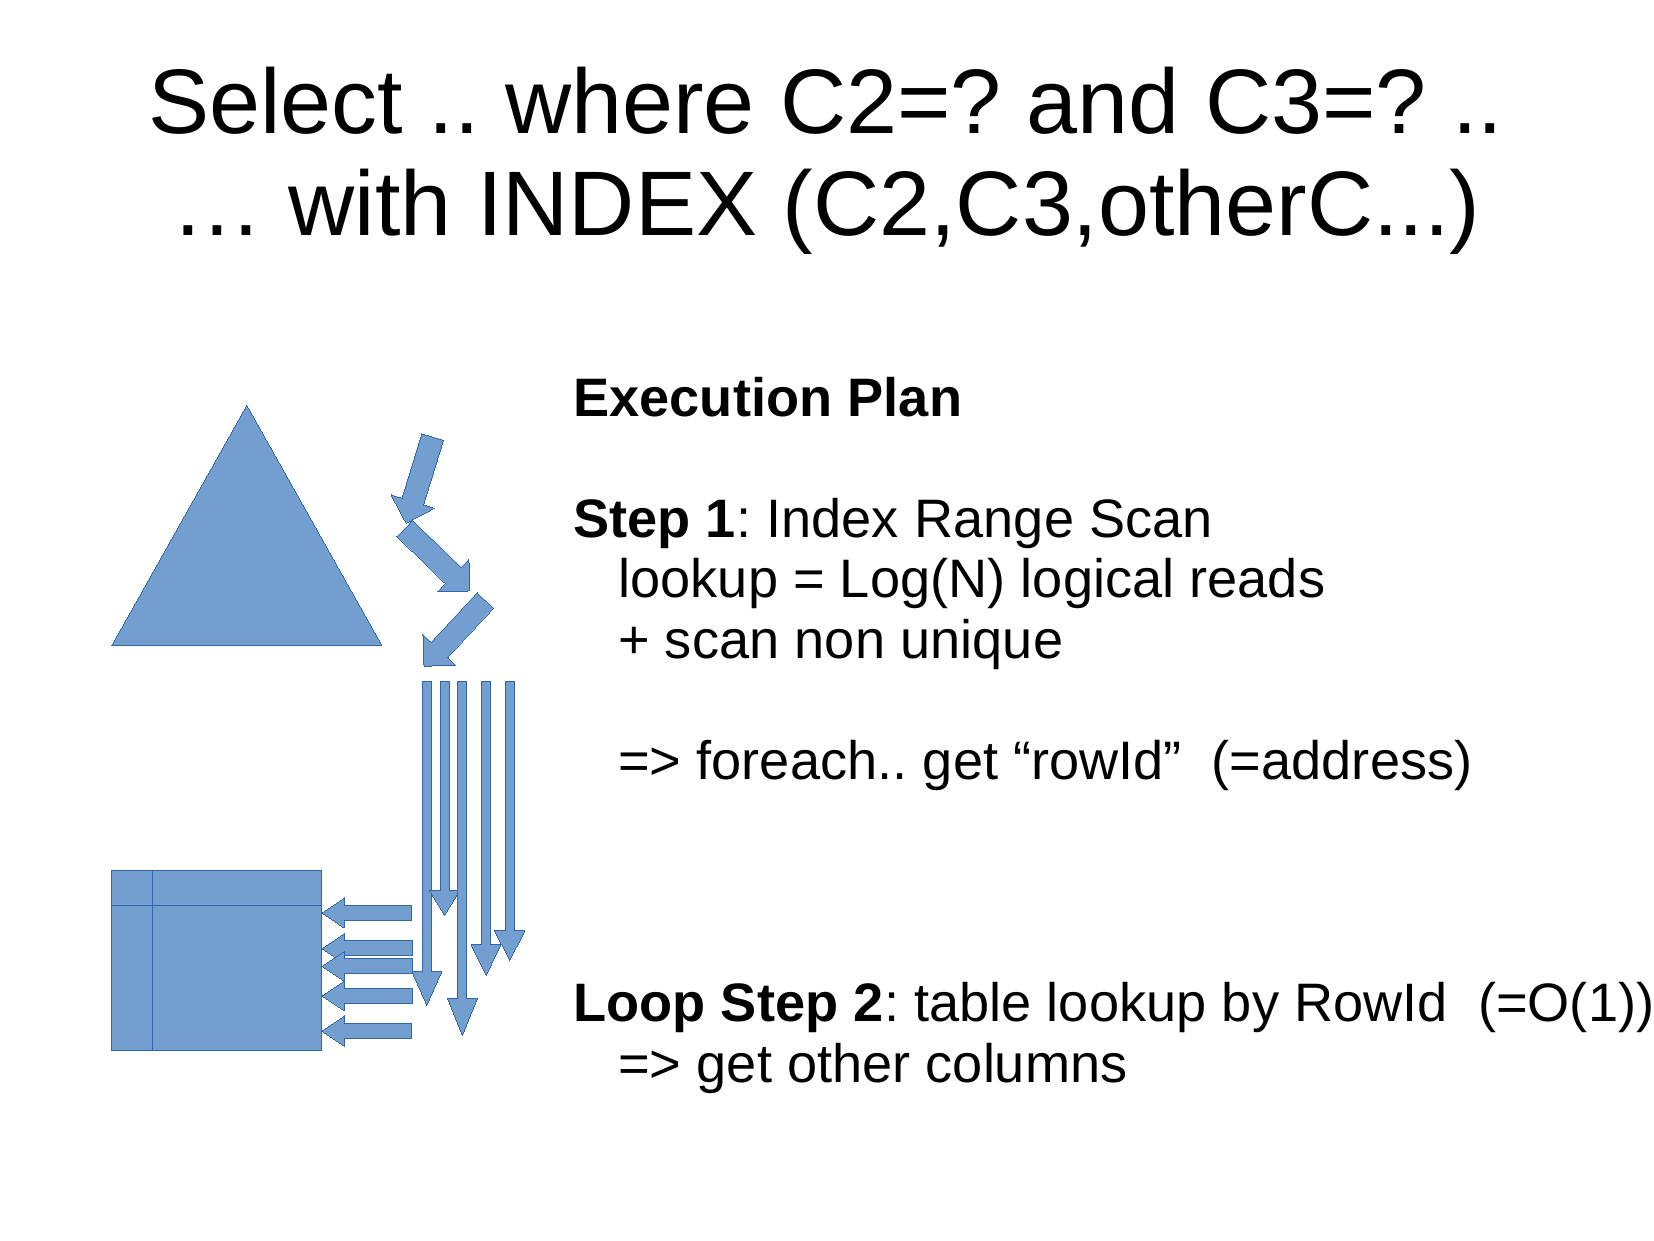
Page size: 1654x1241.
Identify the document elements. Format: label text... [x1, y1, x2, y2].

text_box [471, 681, 525, 976]
title Select .. where C2=? and C3=? .. … with INDEX (C2,C3,otherC...) [82, 49, 1571, 257]
text_box [111, 405, 382, 646]
text_box [422, 592, 494, 667]
text_box Execution Plan Step 1: Index Range Scan lookup = Log(N) logical reads + scan non unique => foreach.. get “rowId” (=address) Loop Step 2: table lookup by RowId (=O(1)) => get other columns [558, 360, 1654, 1101]
text_box [391, 433, 470, 592]
text_box [111, 681, 478, 1051]
